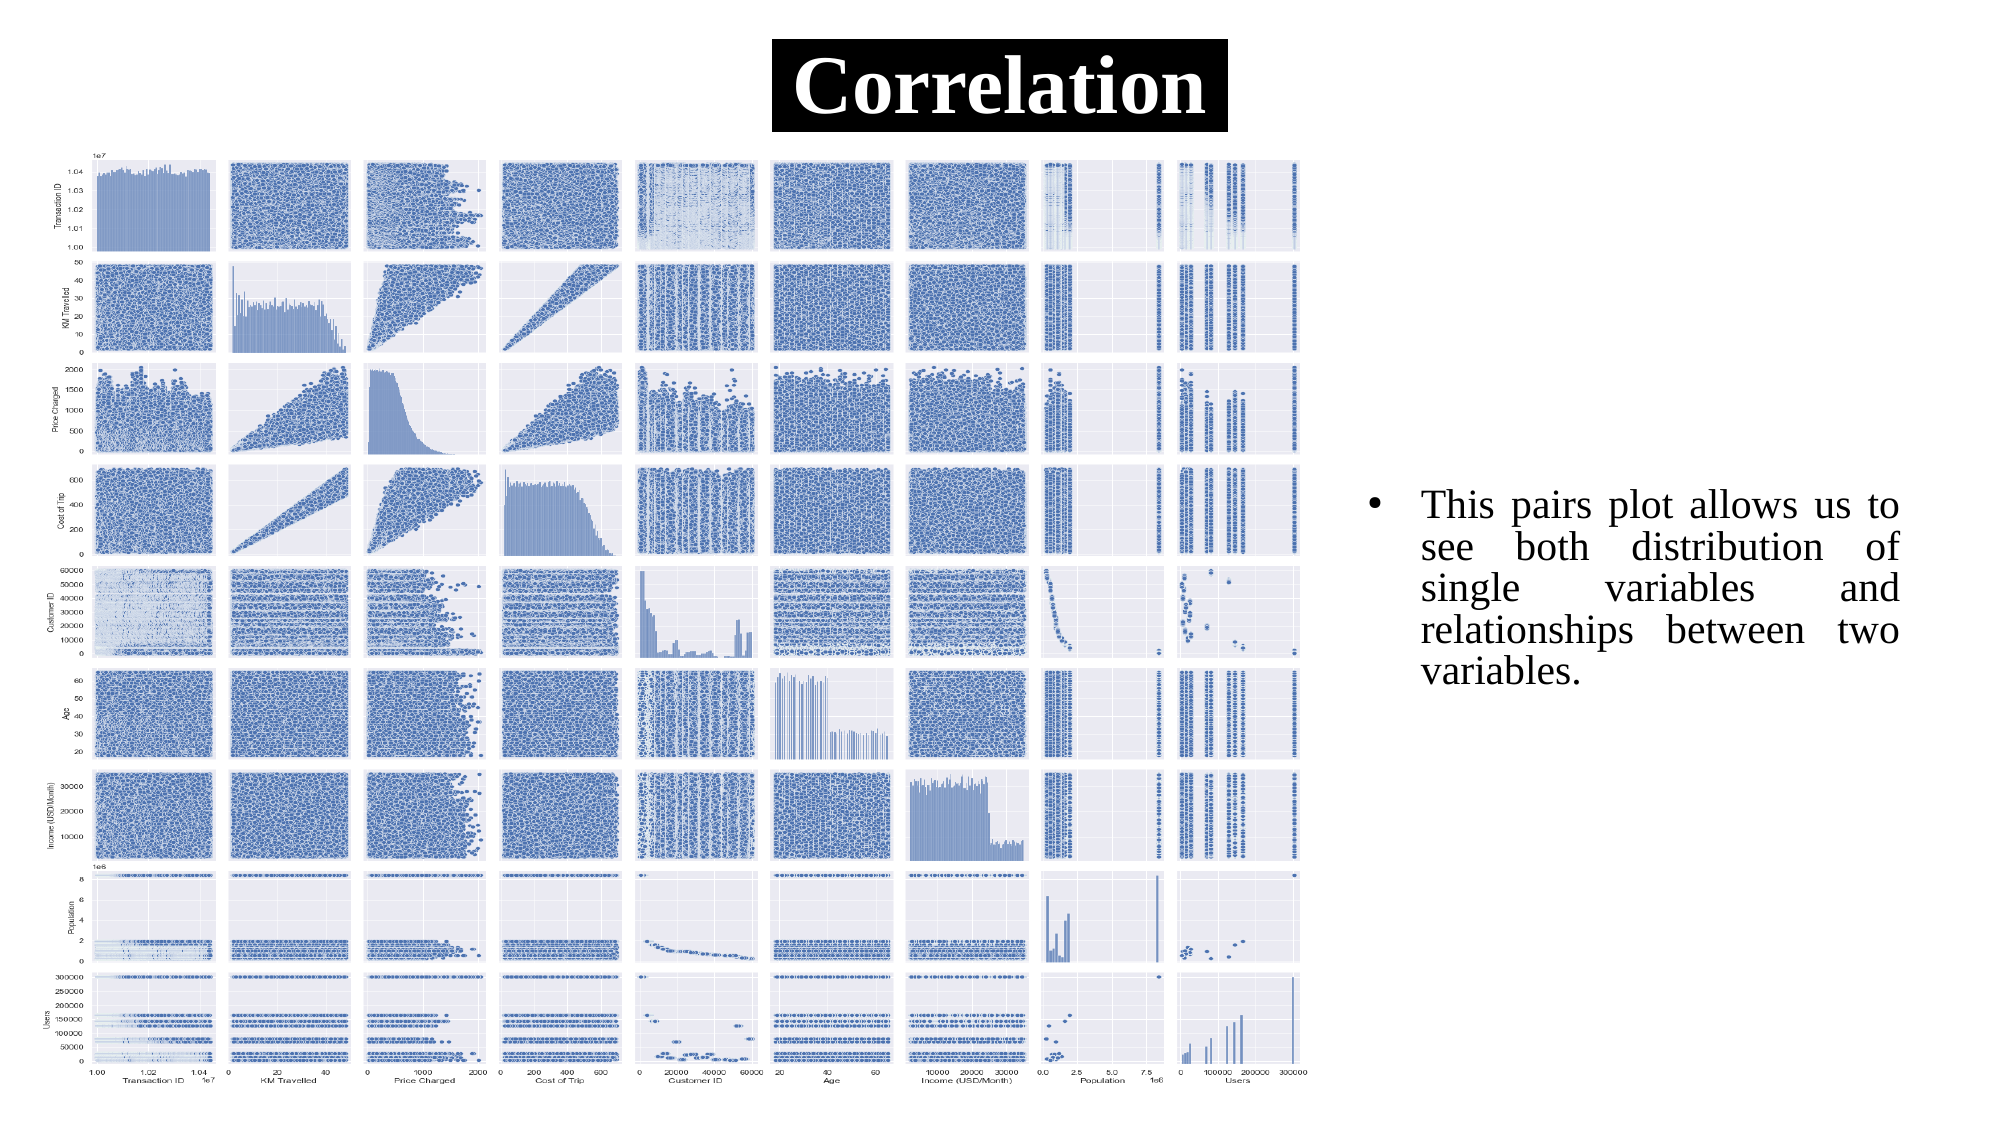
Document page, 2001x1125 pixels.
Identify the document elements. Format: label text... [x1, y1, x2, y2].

picture [37, 149, 1313, 1088]
list This pairs plot allows us to see both distribution of single variables and relationships between two variables. [1350, 263, 1901, 916]
title Correlation [249, 20, 1750, 150]
